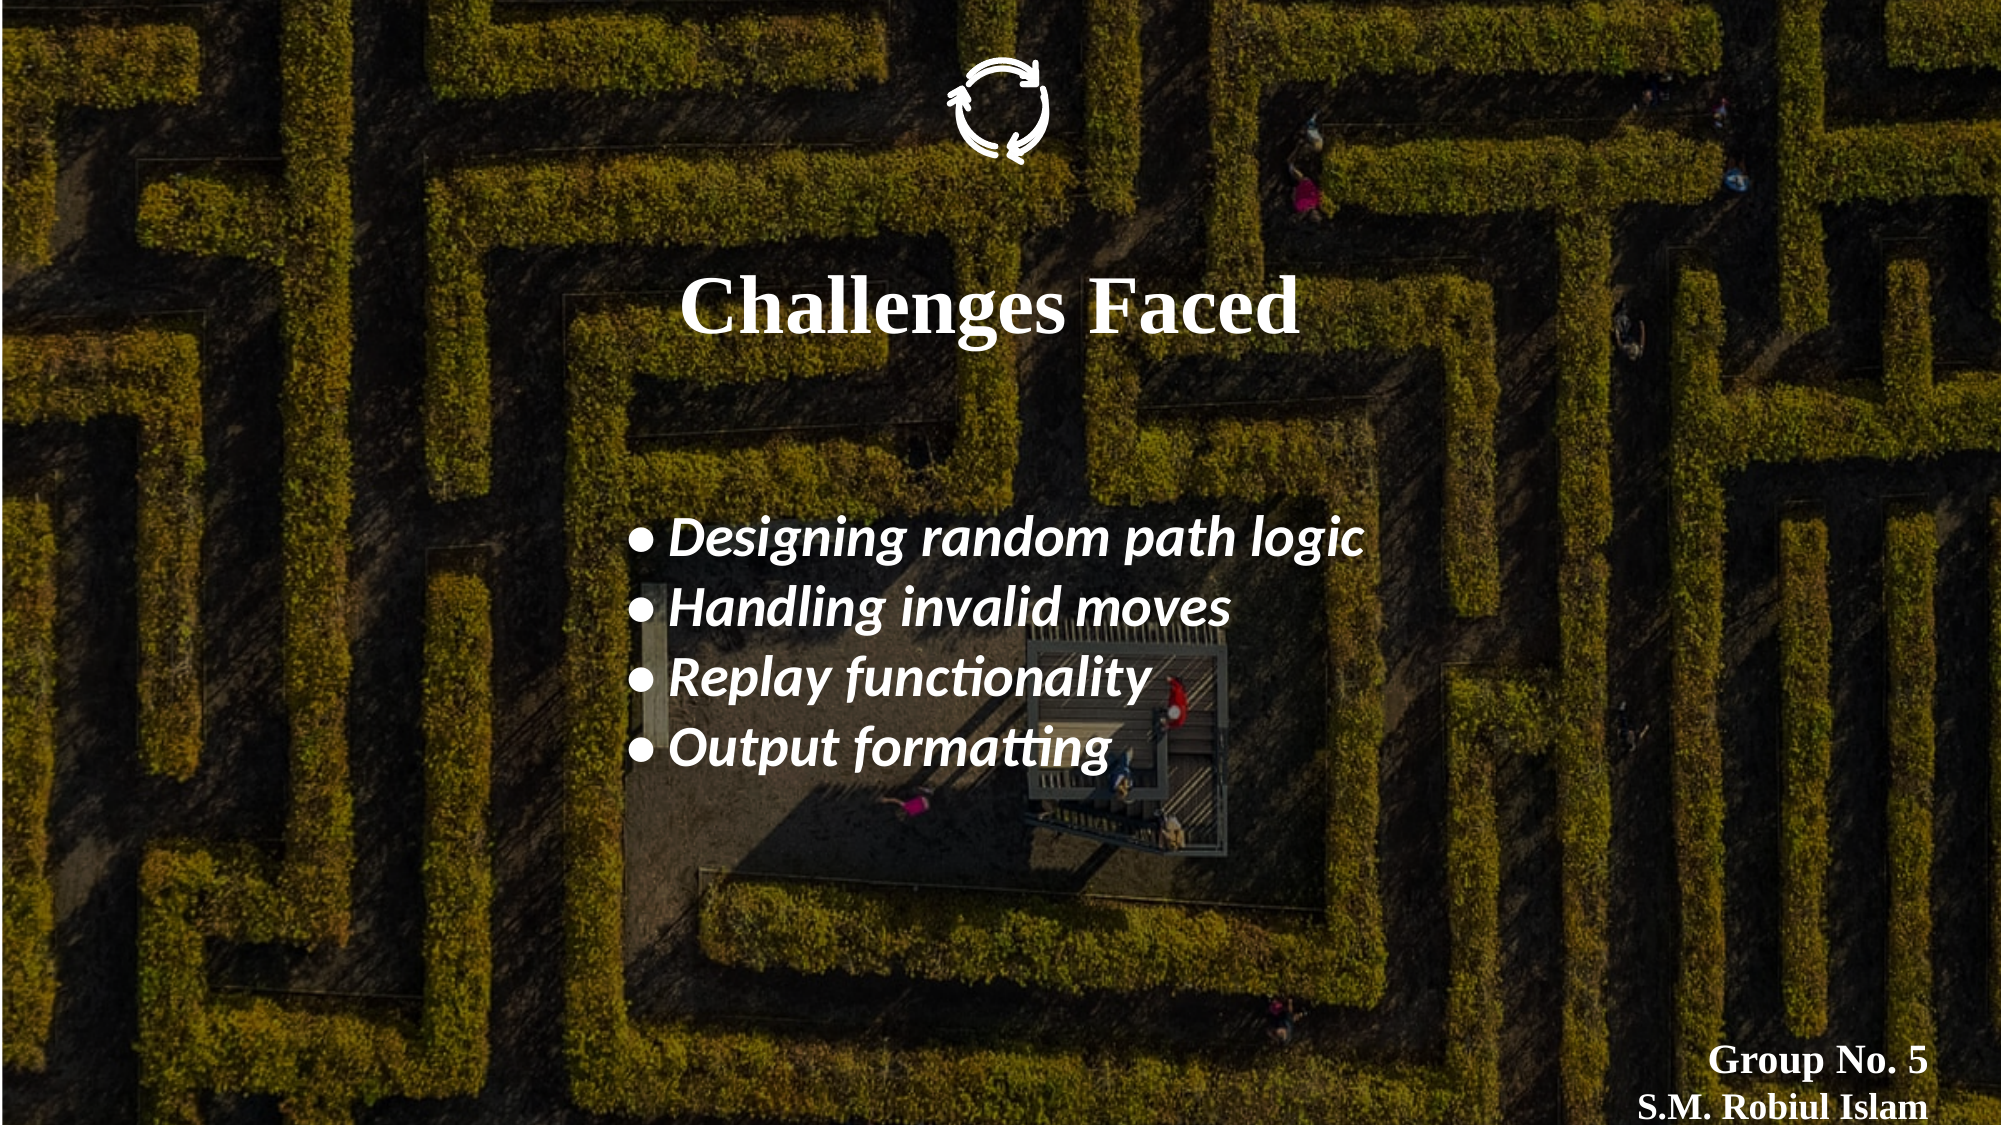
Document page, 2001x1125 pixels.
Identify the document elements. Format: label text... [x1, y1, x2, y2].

text_box Group No. 5 S.M. Robiul Islam [1621, 1024, 2000, 1125]
text_box Challenges Faced [663, 242, 1359, 359]
picture [2, 0, 2000, 1125]
text_box • Designing random path logic • Handling invalid moves • Replay functionality • Output formatting [611, 491, 1383, 789]
